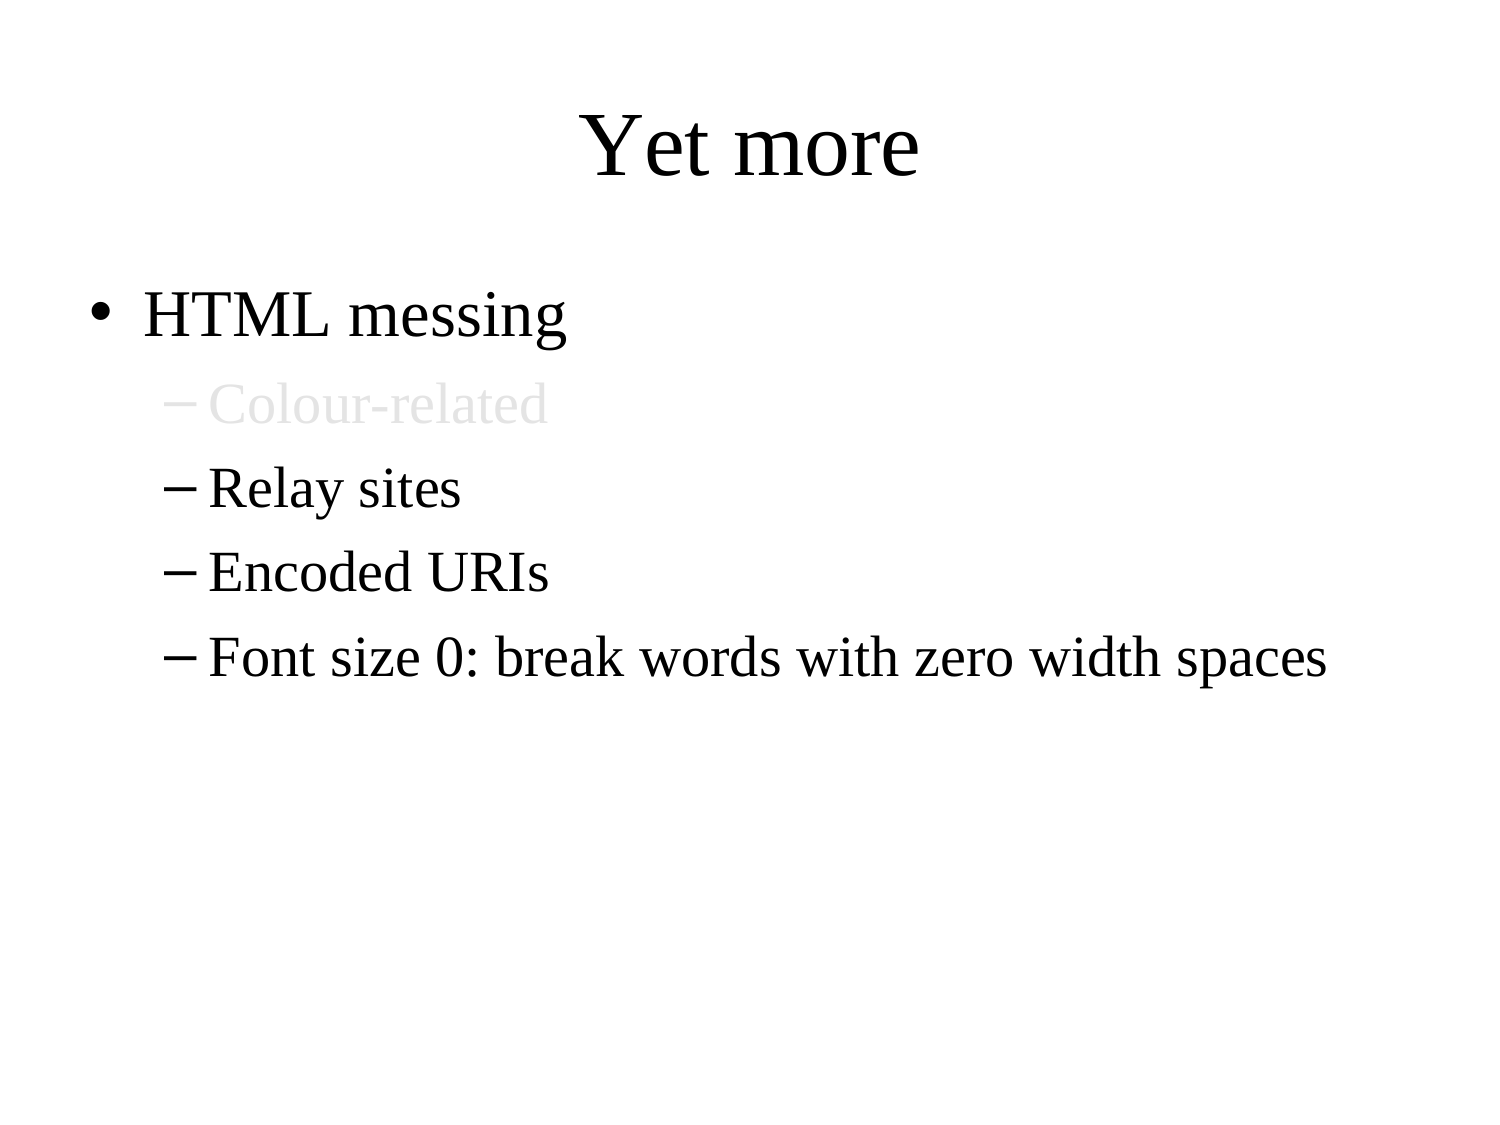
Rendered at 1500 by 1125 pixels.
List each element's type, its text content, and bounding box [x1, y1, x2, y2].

title Yet more [75, 45, 1426, 233]
list HTML messing Colour-related Relay sites Encoded URIs Font size 0: break words with zero width spaces [75, 262, 1426, 1005]
